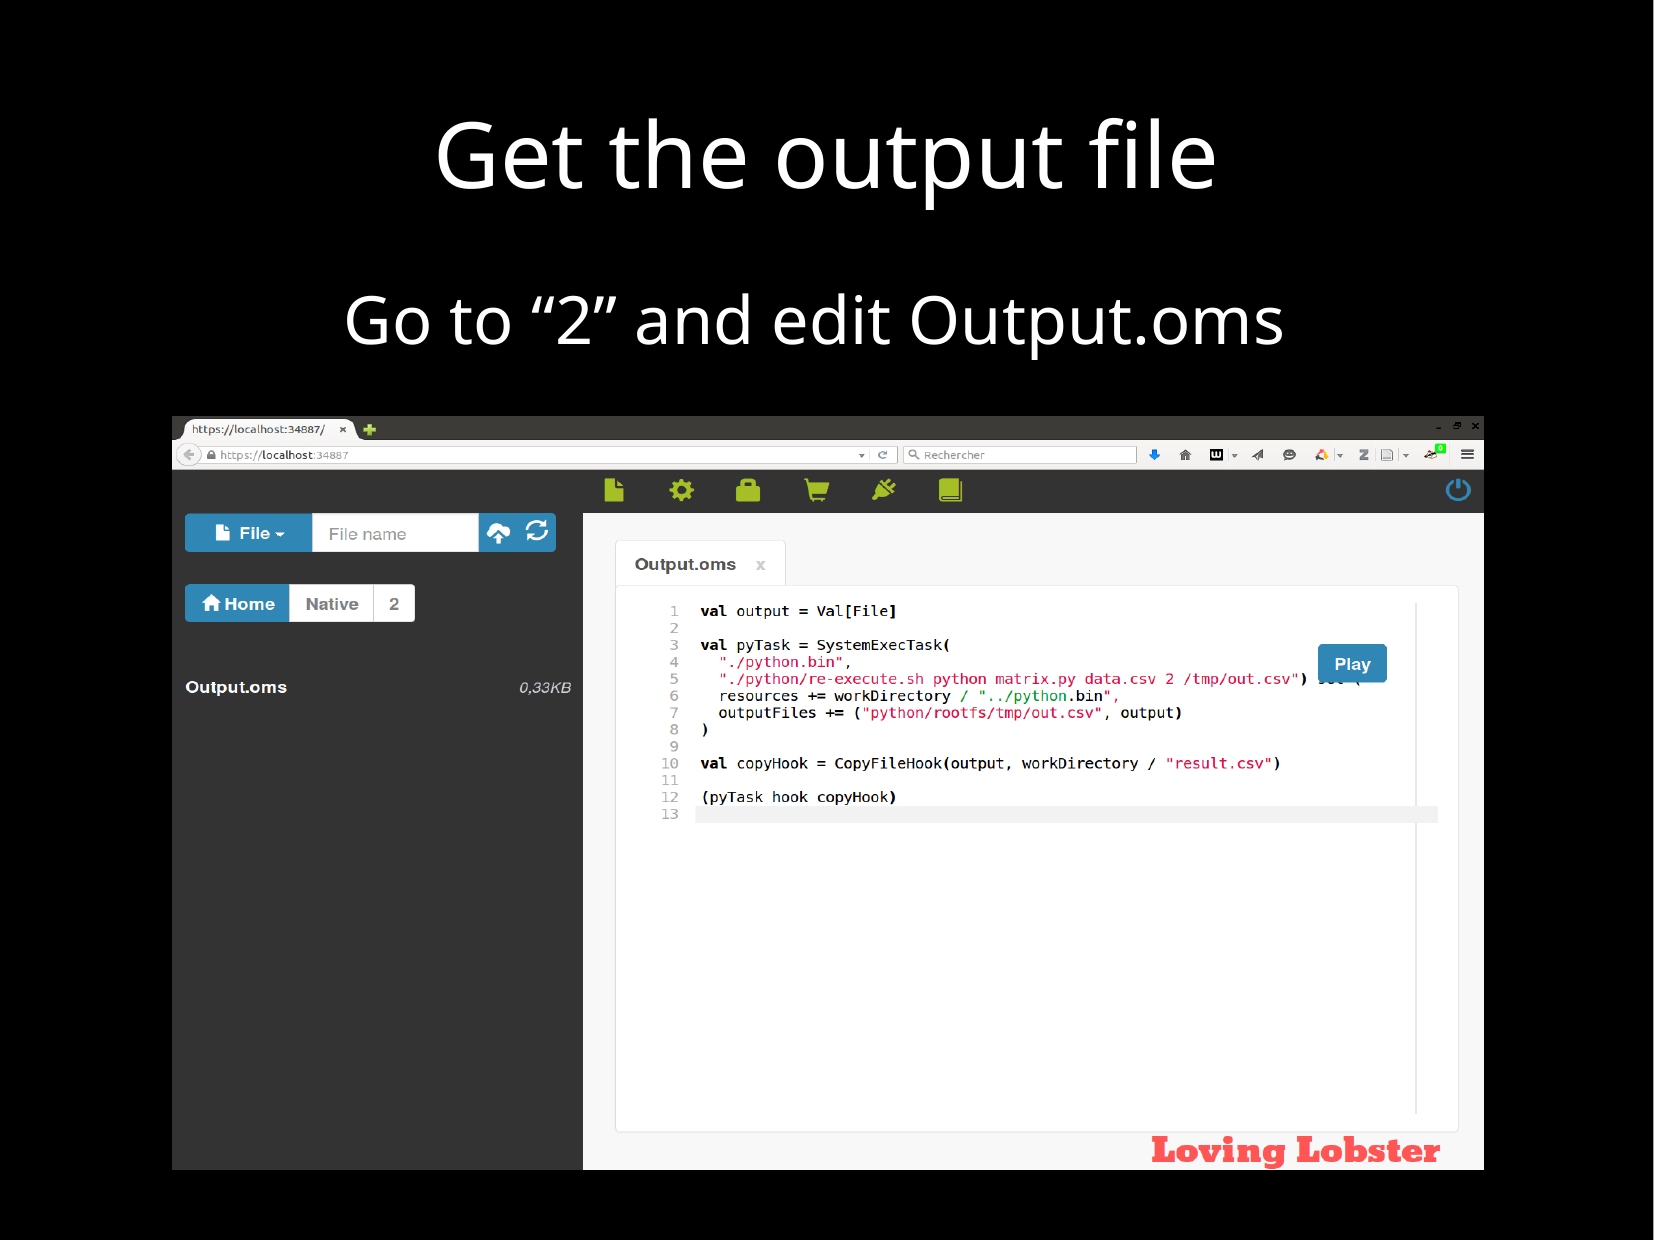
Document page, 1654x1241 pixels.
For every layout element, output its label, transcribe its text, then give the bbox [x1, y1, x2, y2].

list Go to “2” and edit Output.oms [70, 272, 1559, 402]
picture [172, 416, 1484, 1170]
title Get the output file [82, 49, 1571, 257]
